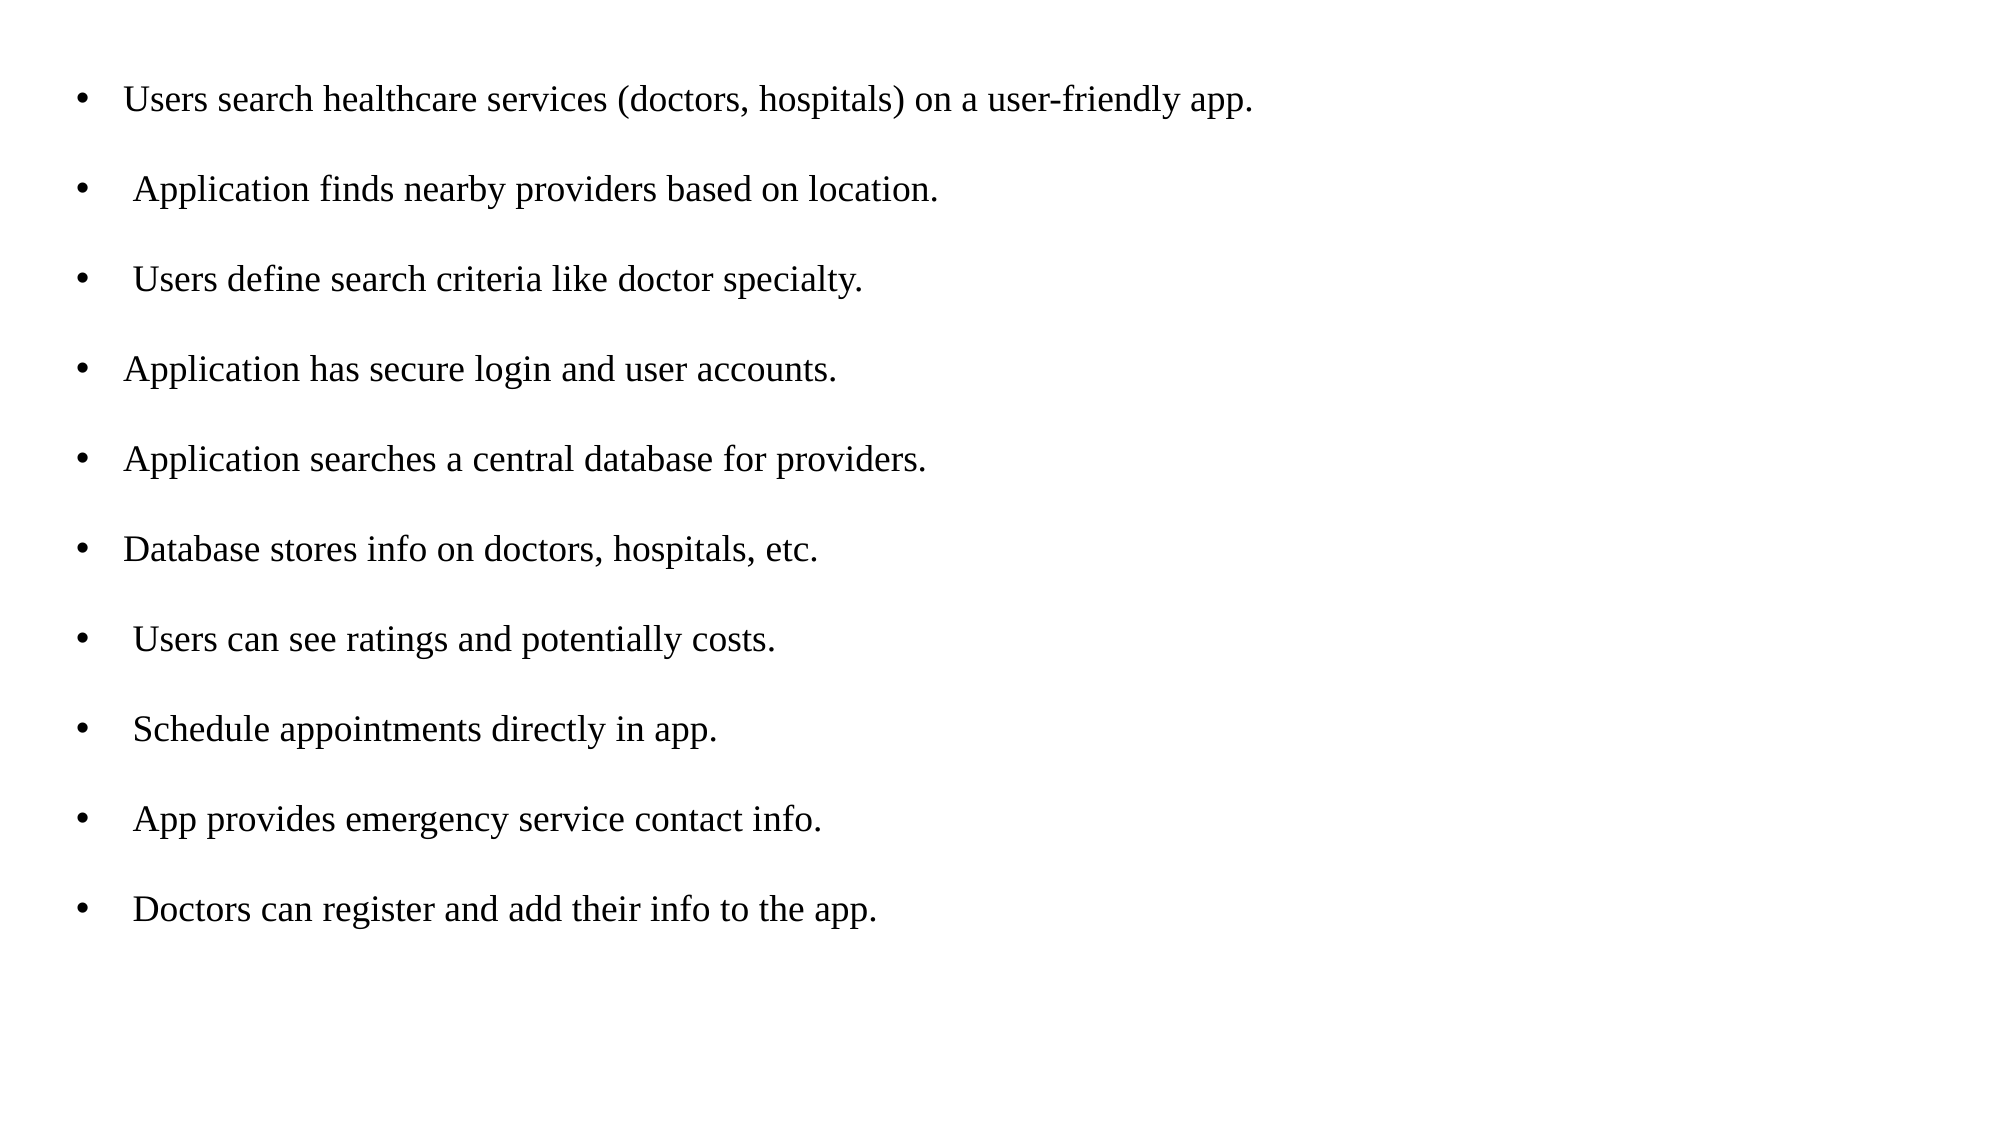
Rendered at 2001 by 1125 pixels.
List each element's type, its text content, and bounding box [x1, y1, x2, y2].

text_box Users search healthcare services (doctors, hospitals) on a user-friendly app. Application finds nearby providers based on location. Users define search criteria like doctor specialty. Application has secure login and user accounts. Application searches a central database for providers. Database stores info on doctors, hospitals, etc. Users can see ratings and potentially costs. Schedule appointments directly in app. App provides emergency service contact info. Doctors can register and add their info to the app. [61, 66, 1542, 946]
